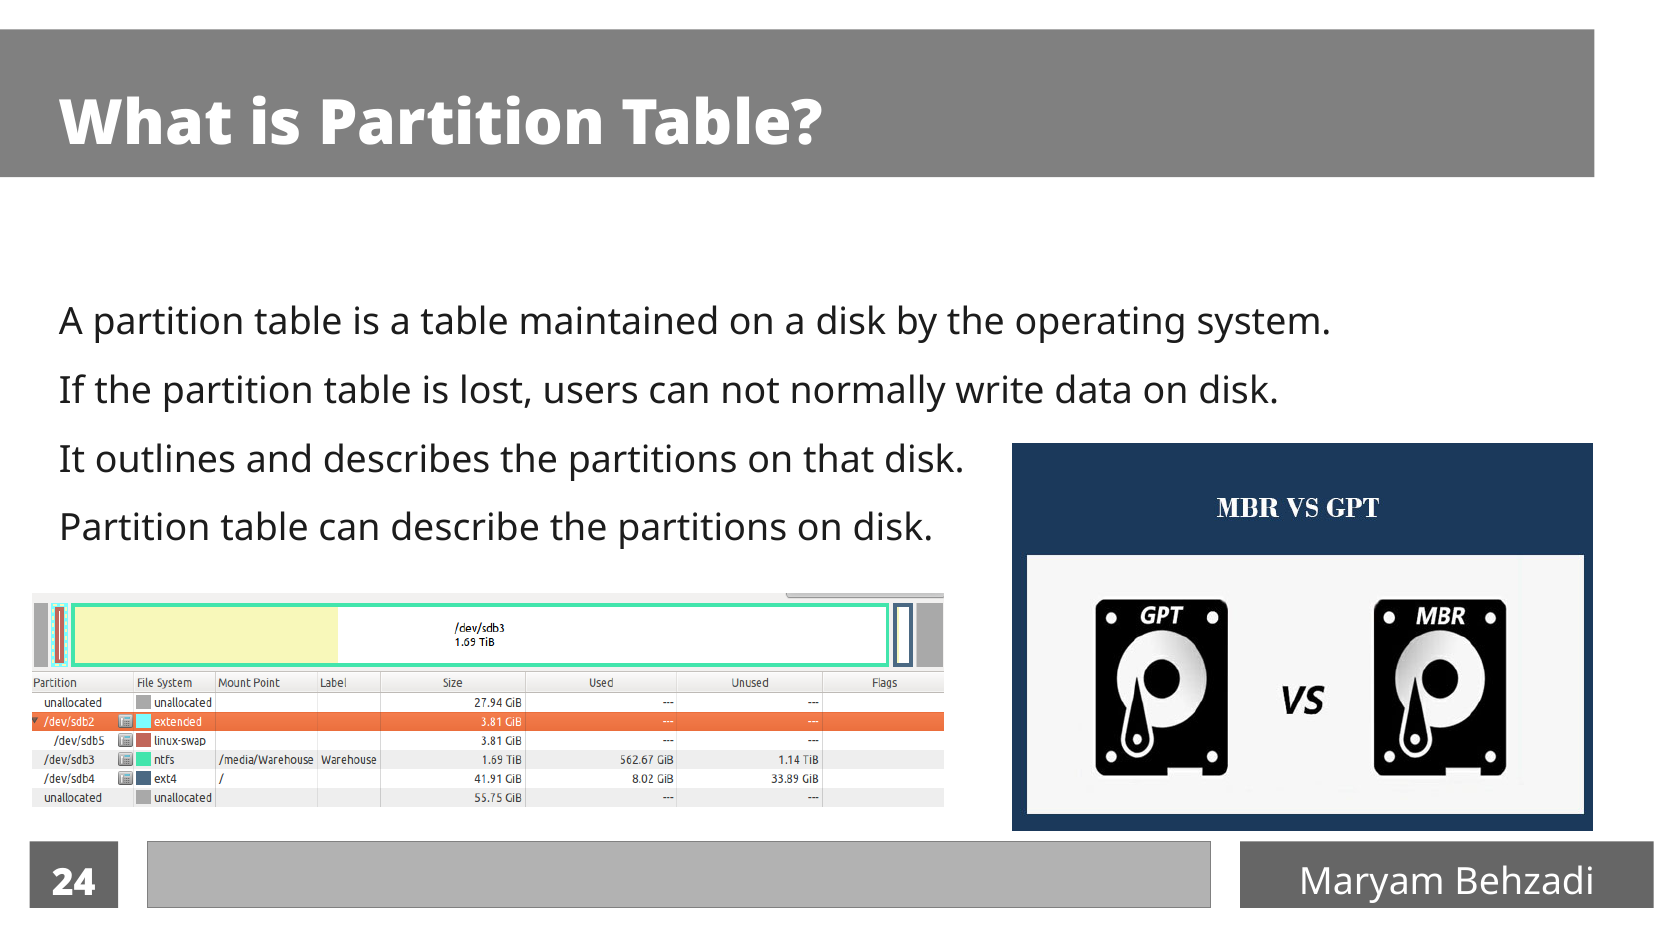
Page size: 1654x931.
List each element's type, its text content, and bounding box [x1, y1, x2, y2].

picture [1012, 443, 1593, 831]
list A partition table is a table maintained on a disk by the operating system. If the partition table is lost, users can not normally write data on disk. It outlines and describes the partitions on that disk. Partition table can describe the partitions on disk. [Info on Partitions, Begin and End Point, Bootable] [59, 221, 1565, 798]
title What is Partition Table? [59, 44, 1595, 163]
picture [32, 593, 944, 822]
